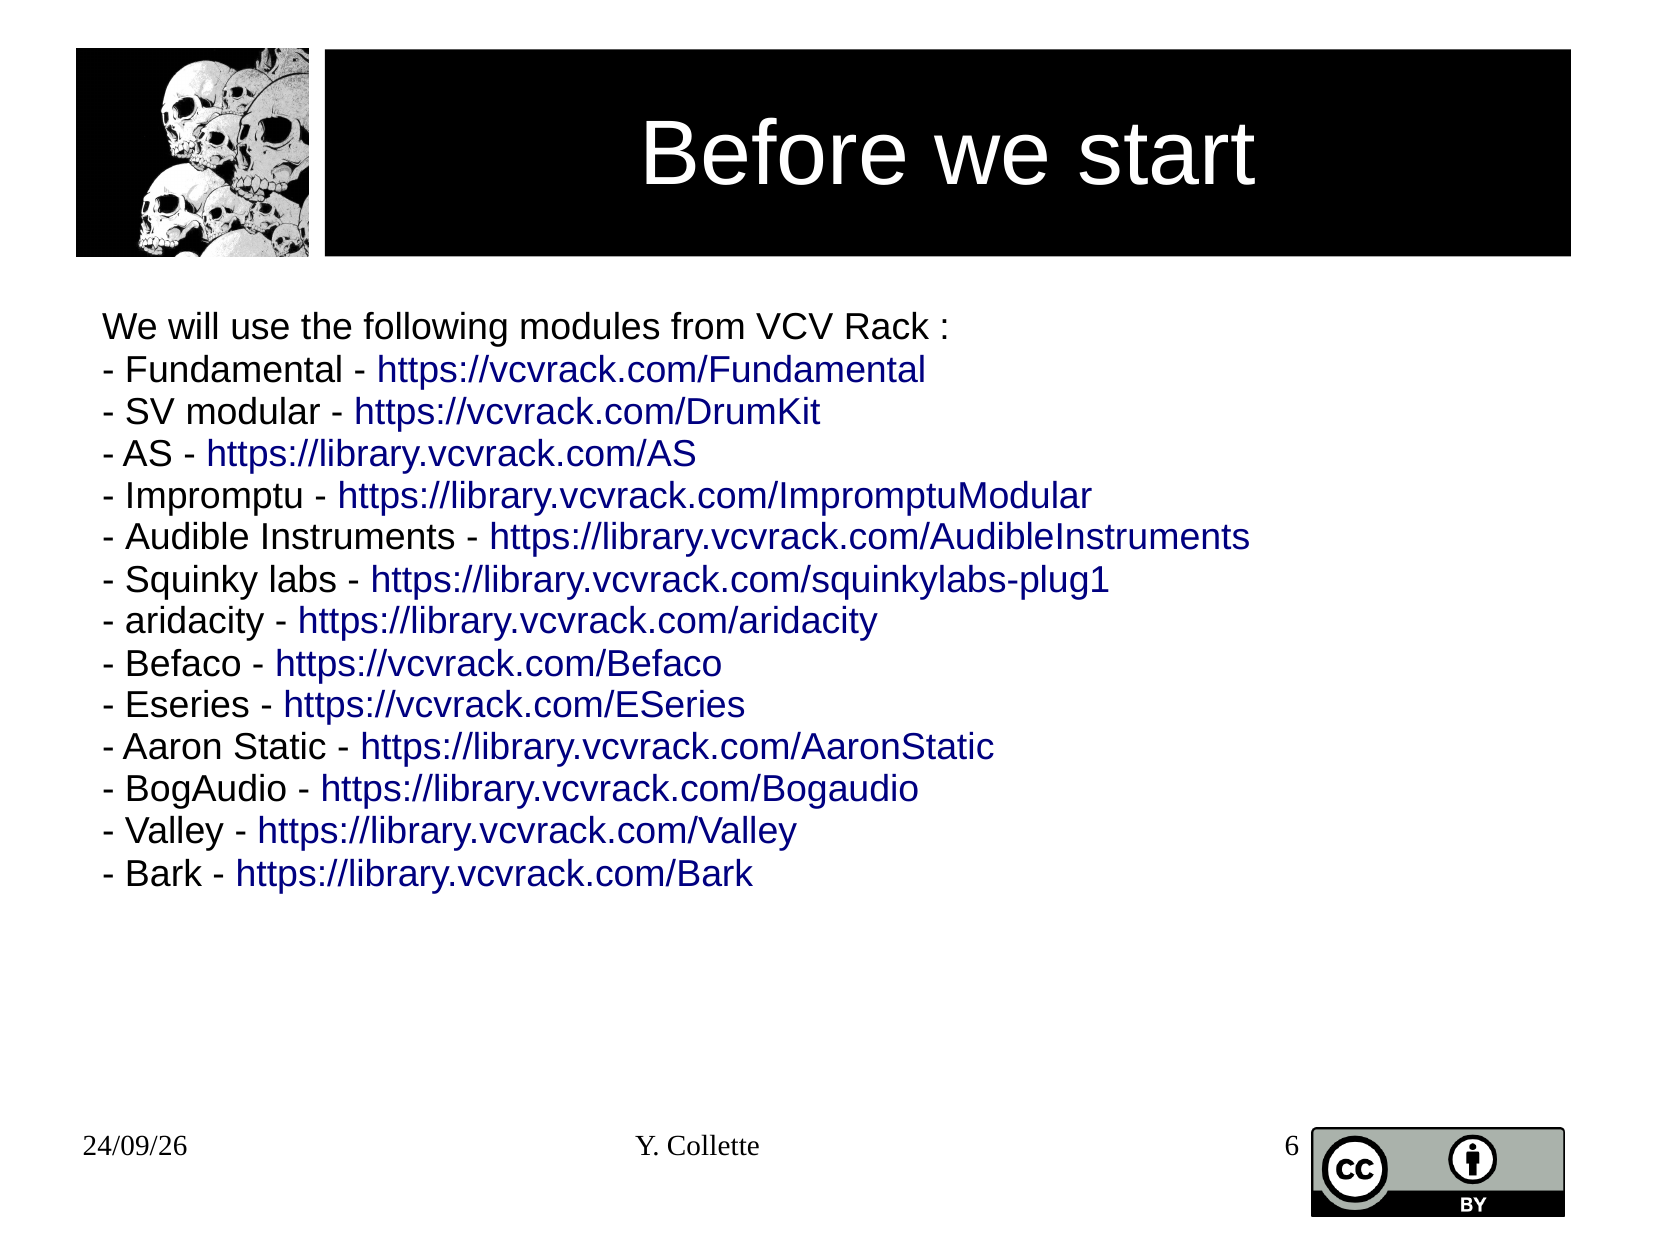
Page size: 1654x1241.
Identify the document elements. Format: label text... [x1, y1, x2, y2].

picture [1311, 1127, 1565, 1217]
title Before we start [324, 49, 1571, 257]
text_box We will use the following modules from VCV Rack : - Fundamental - https://vcvrack.com/Fundamental - SV modular - https://vcvrack.com/DrumKit - AS - https://library.vcvrack.com/AS - Impromptu - https://library.vcvrack.com/ImpromptuModular - Audible Instruments - https://library.vcvrack.com/AudibleInstruments - Squinky labs - https://library.vcvrack.com/squinkylabs-plug1 - aridacity - https://library.vcvrack.com/aridacity - Befaco - https://vcvrack.com/Befaco - Eseries - https://vcvrack.com/ESeries - Aaron Static - https://library.vcvrack.com/AaronStatic - BogAudio - https://library.vcvrack.com/Bogaudio - Valley - https://library.vcvrack.com/Valley - Bark - https://library.vcvrack.com/Bark [87, 298, 1565, 902]
picture [76, 48, 309, 257]
